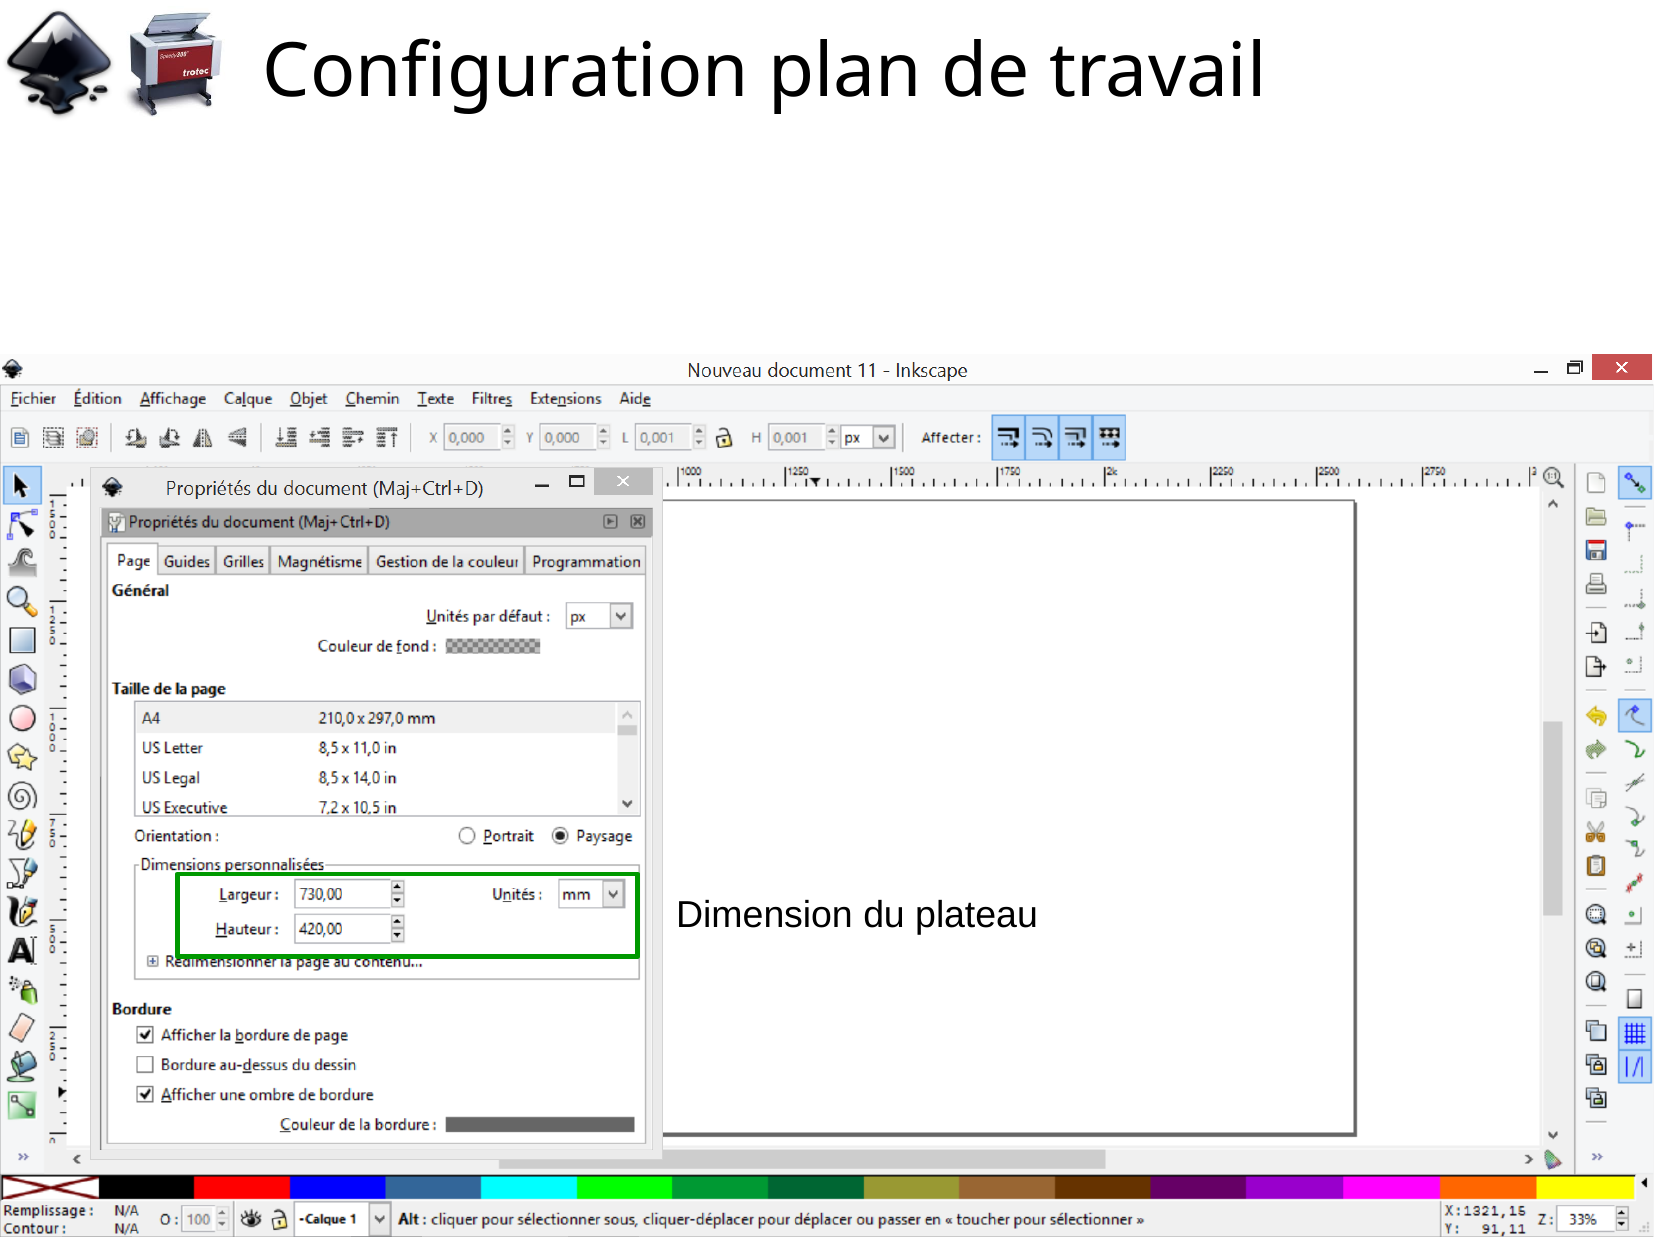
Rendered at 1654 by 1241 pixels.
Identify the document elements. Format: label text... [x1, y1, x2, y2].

text_box Configuration plan de travail [248, 9, 1074, 120]
text_box Dimension du plateau [661, 885, 1075, 943]
picture [0, 354, 1654, 1237]
picture [0, 5, 233, 125]
